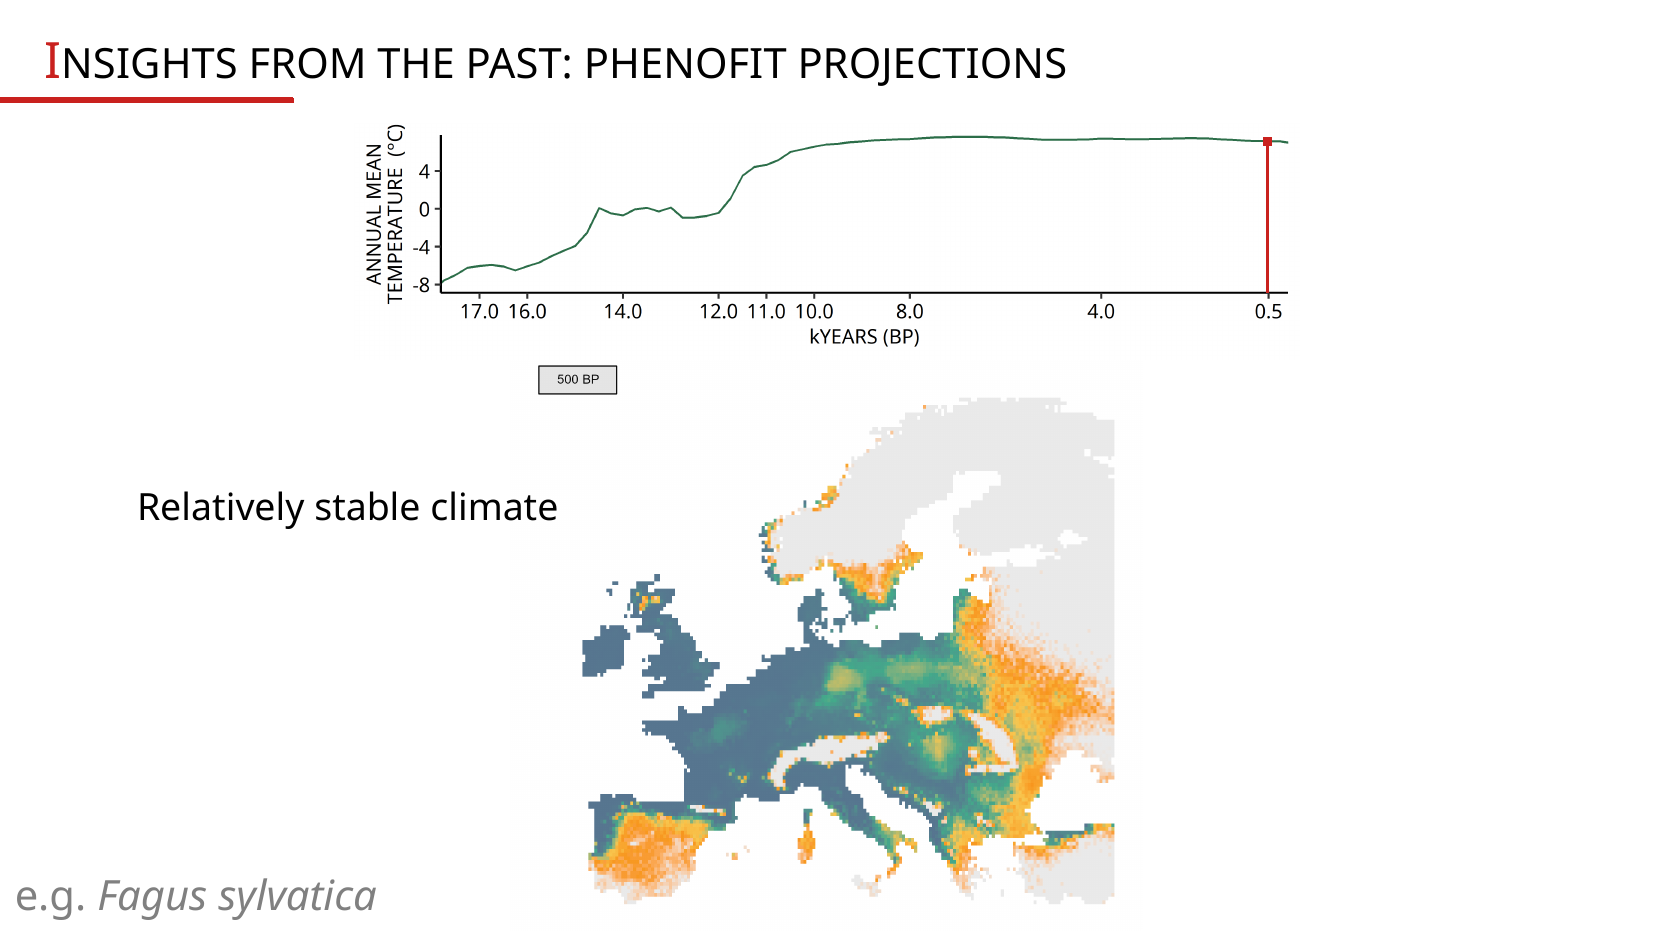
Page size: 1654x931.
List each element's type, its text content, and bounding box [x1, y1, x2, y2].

text_box e.g. Fagus sylvatica [0, 858, 473, 931]
text_box [1263, 137, 1272, 146]
text_box INSIGHTS FROM THE PAST: PHENOFIT PROJECTIONS [29, 0, 1625, 119]
text_box Relatively stable climate [121, 472, 576, 539]
picture [354, 123, 1300, 931]
